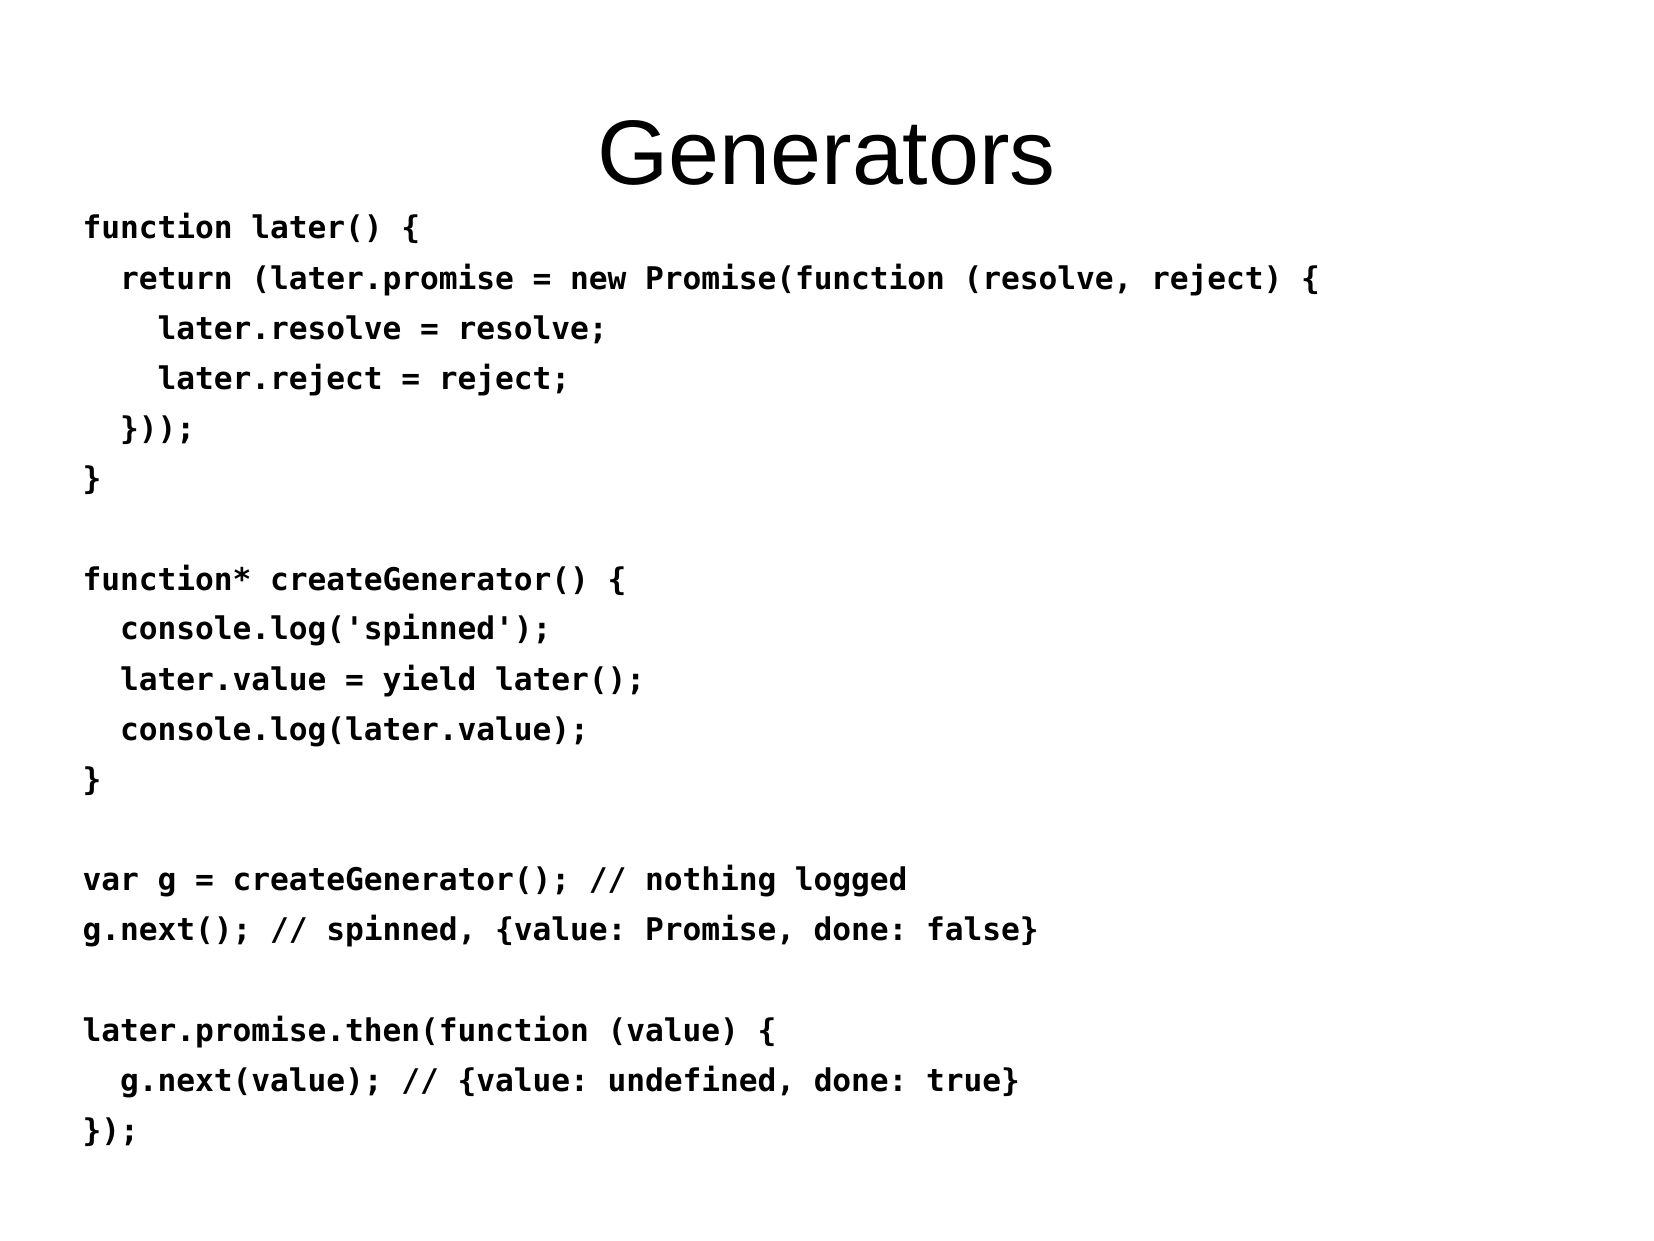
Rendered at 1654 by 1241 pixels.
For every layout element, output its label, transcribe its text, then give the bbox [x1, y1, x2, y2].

title Generators [82, 49, 1571, 210]
list function later() { return (later.promise = new Promise(function (resolve, reject) { later.resolve = resolve; later.reject = reject; })); } function* createGenerator() { console.log('spinned'); later.value = yield later(); console.log(later.value); } var g = createGenerator(); // nothing logged g.next(); // spinned, {value: Promise, done: false} later.promise.then(function (value) { g.next(value); // {value: undefined, done: true} }); later.resolve(Math.random()); [82, 210, 1571, 1201]
